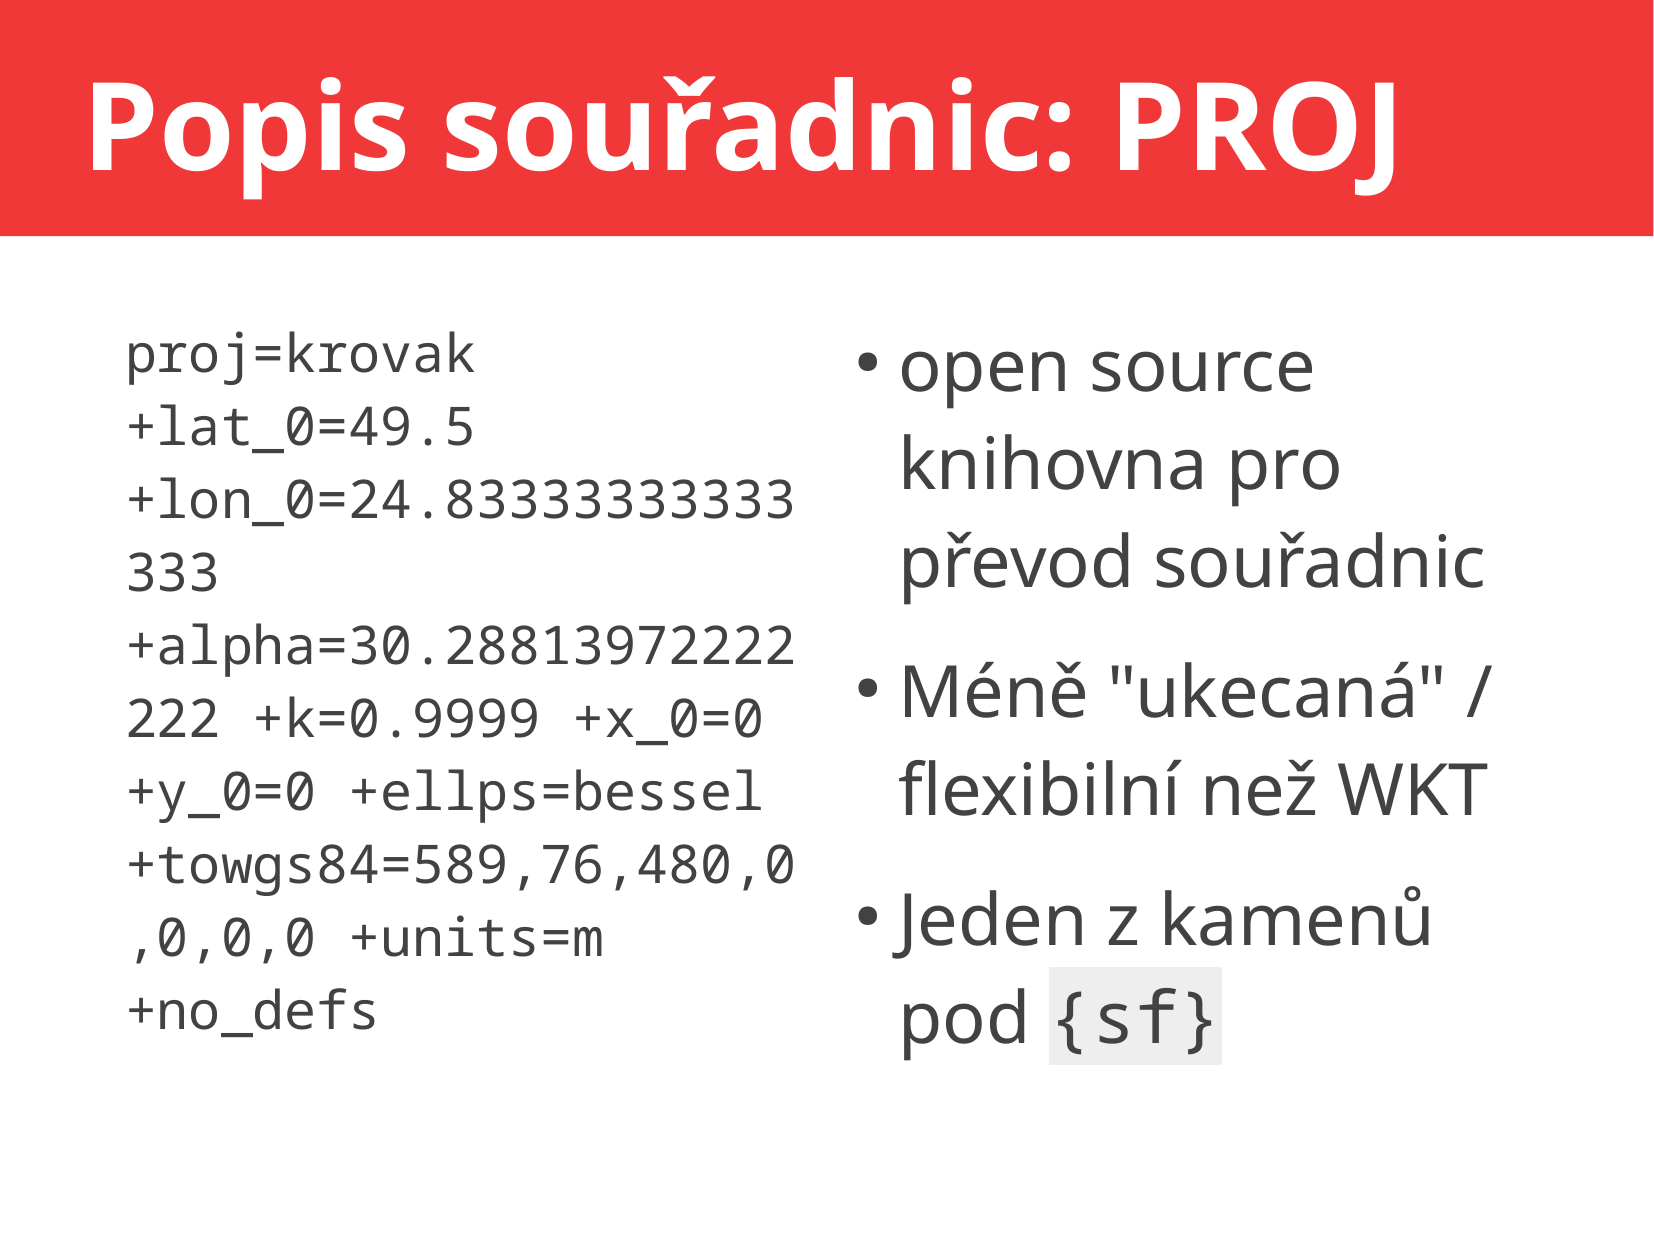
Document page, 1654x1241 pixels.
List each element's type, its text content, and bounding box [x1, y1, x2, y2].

title Popis souřadnic: PROJ [82, 19, 1571, 227]
list proj=krovak +lat_0=49.5 +lon_0=24.83333333333333 +alpha=30.28813972222222 +k=0.9999 +x_0=0 +y_0=0 +ellps=bessel +towgs84=589,76,480,0,0,0,0 +units=m +no_defs [82, 314, 805, 1080]
list open source knihovna pro převod souřadnic Méně "ukecaná" / flexibilní než WKT Jeden z kamenů pod {sf} [840, 314, 1564, 1080]
